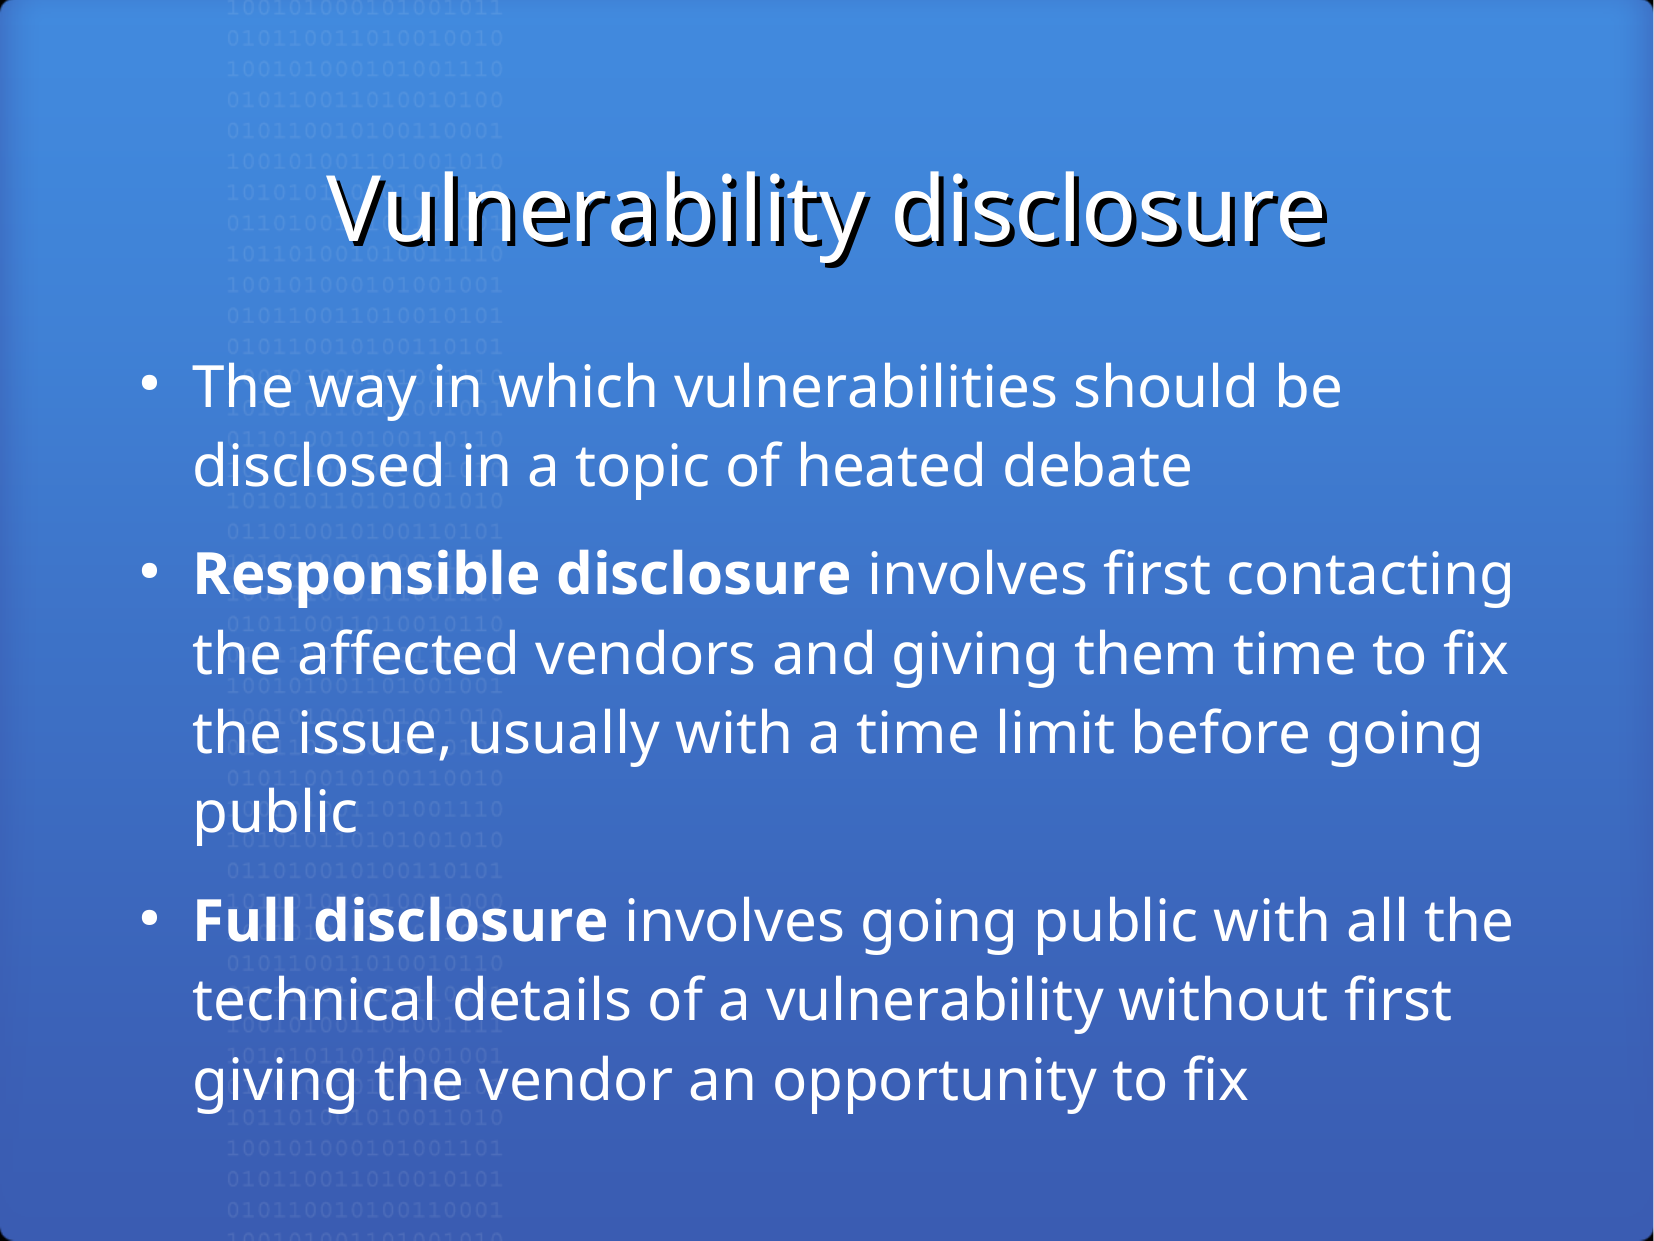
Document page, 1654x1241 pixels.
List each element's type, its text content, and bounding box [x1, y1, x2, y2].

list The way in which vulnerabilities should be disclosed in a topic of heated debate Responsible disclosure involves first contacting the affected vendors and giving them time to fix the issue, usually with a time limit before going public Full disclosure involves going public with all the technical details of a vulnerability without first giving the vendor an opportunity to fix [121, 344, 1534, 1127]
picture [0, 0, 1654, 1241]
title Vulnerability disclosure [121, 102, 1534, 310]
